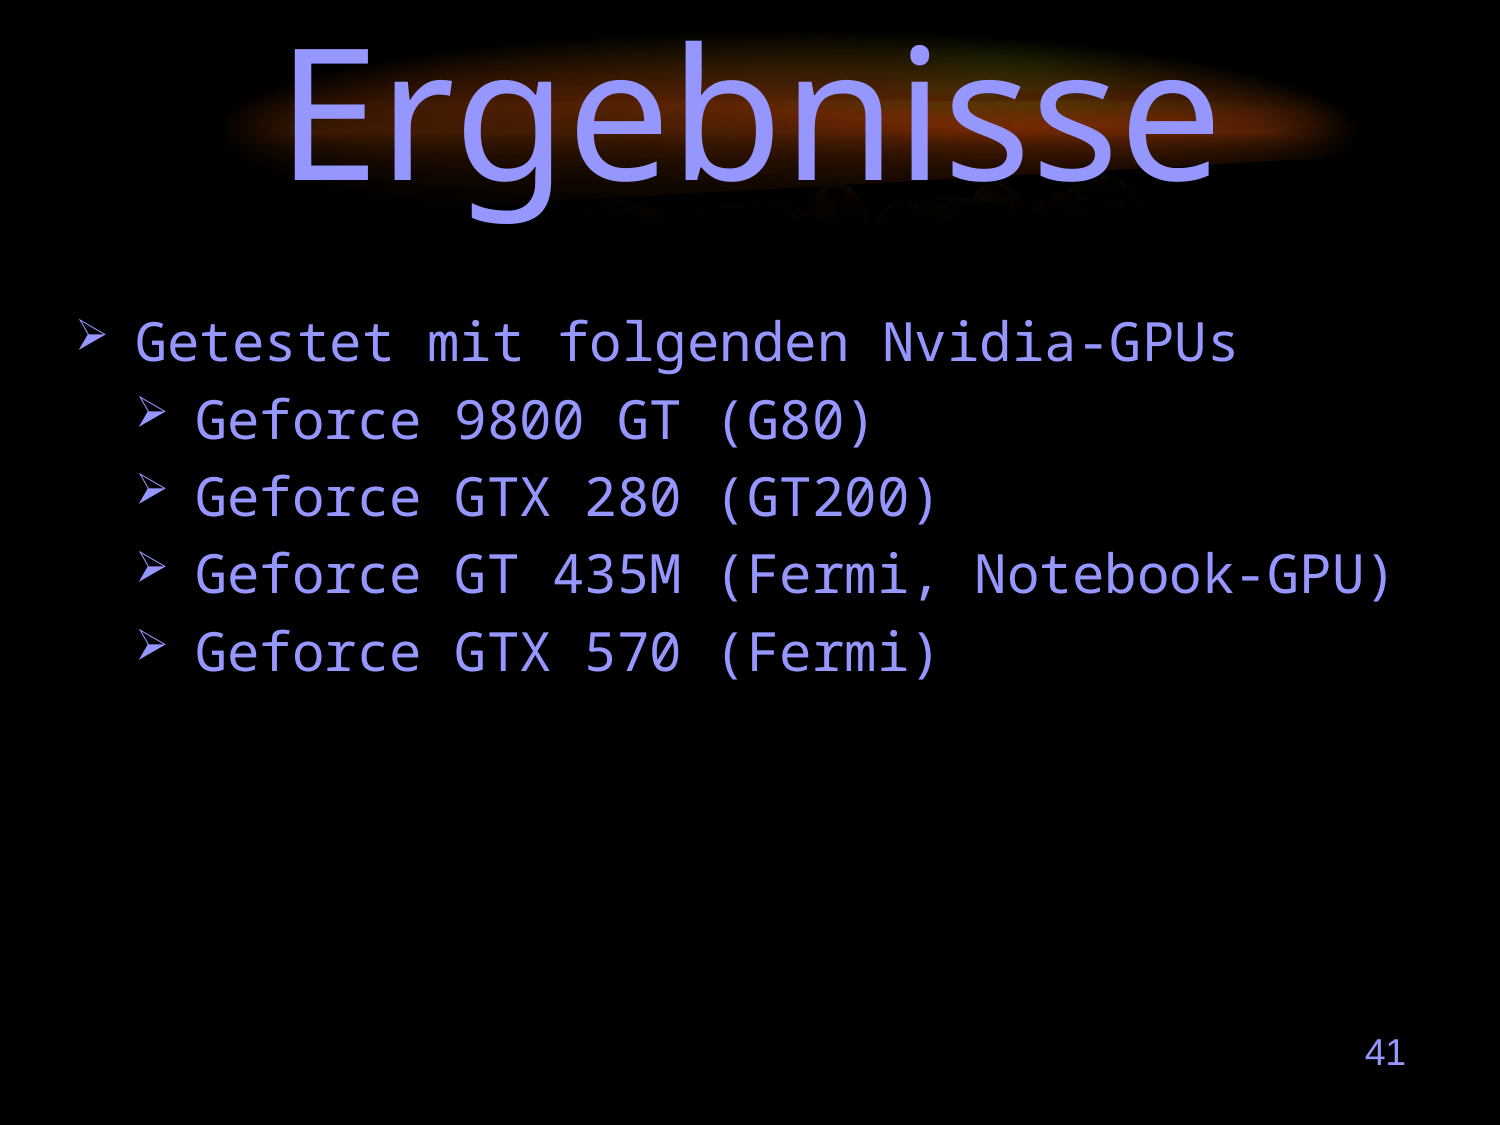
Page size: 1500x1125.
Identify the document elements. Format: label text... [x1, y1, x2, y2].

text_box Ergebnisse [75, 0, 1426, 216]
text_box Getestet mit folgenden Nvidia-GPUs Geforce 9800 GT (G80) Geforce GTX 280 (GT200) Geforce GT 435M (Fermi, Notebook-GPU) Geforce GTX 570 (Fermi) [0, 299, 1471, 1088]
text_box [112, 0, 1463, 241]
text_box Ergebnisse [481, 93, 535, 169]
